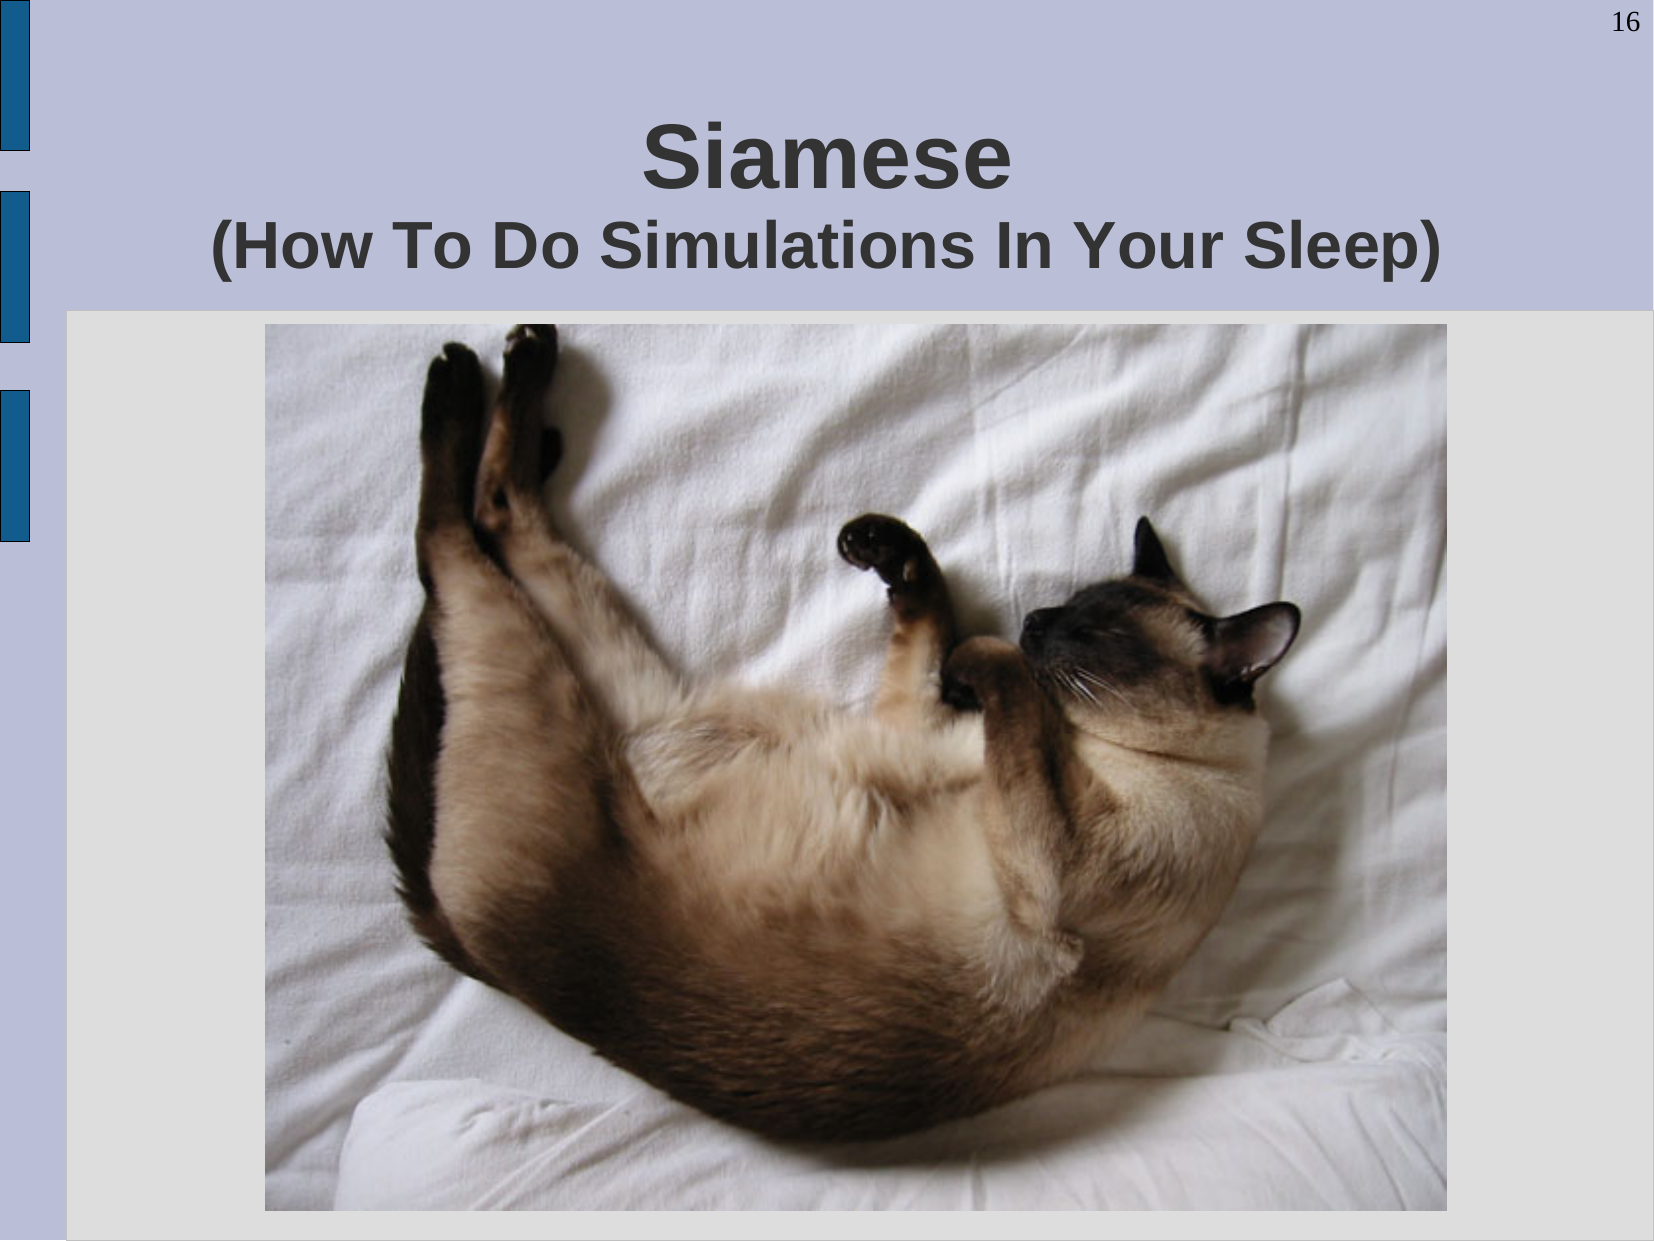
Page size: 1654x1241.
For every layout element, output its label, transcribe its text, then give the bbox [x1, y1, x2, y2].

title Siamese (How To Do Simulations In Your Sleep) [121, 91, 1534, 299]
picture [265, 324, 1447, 1211]
